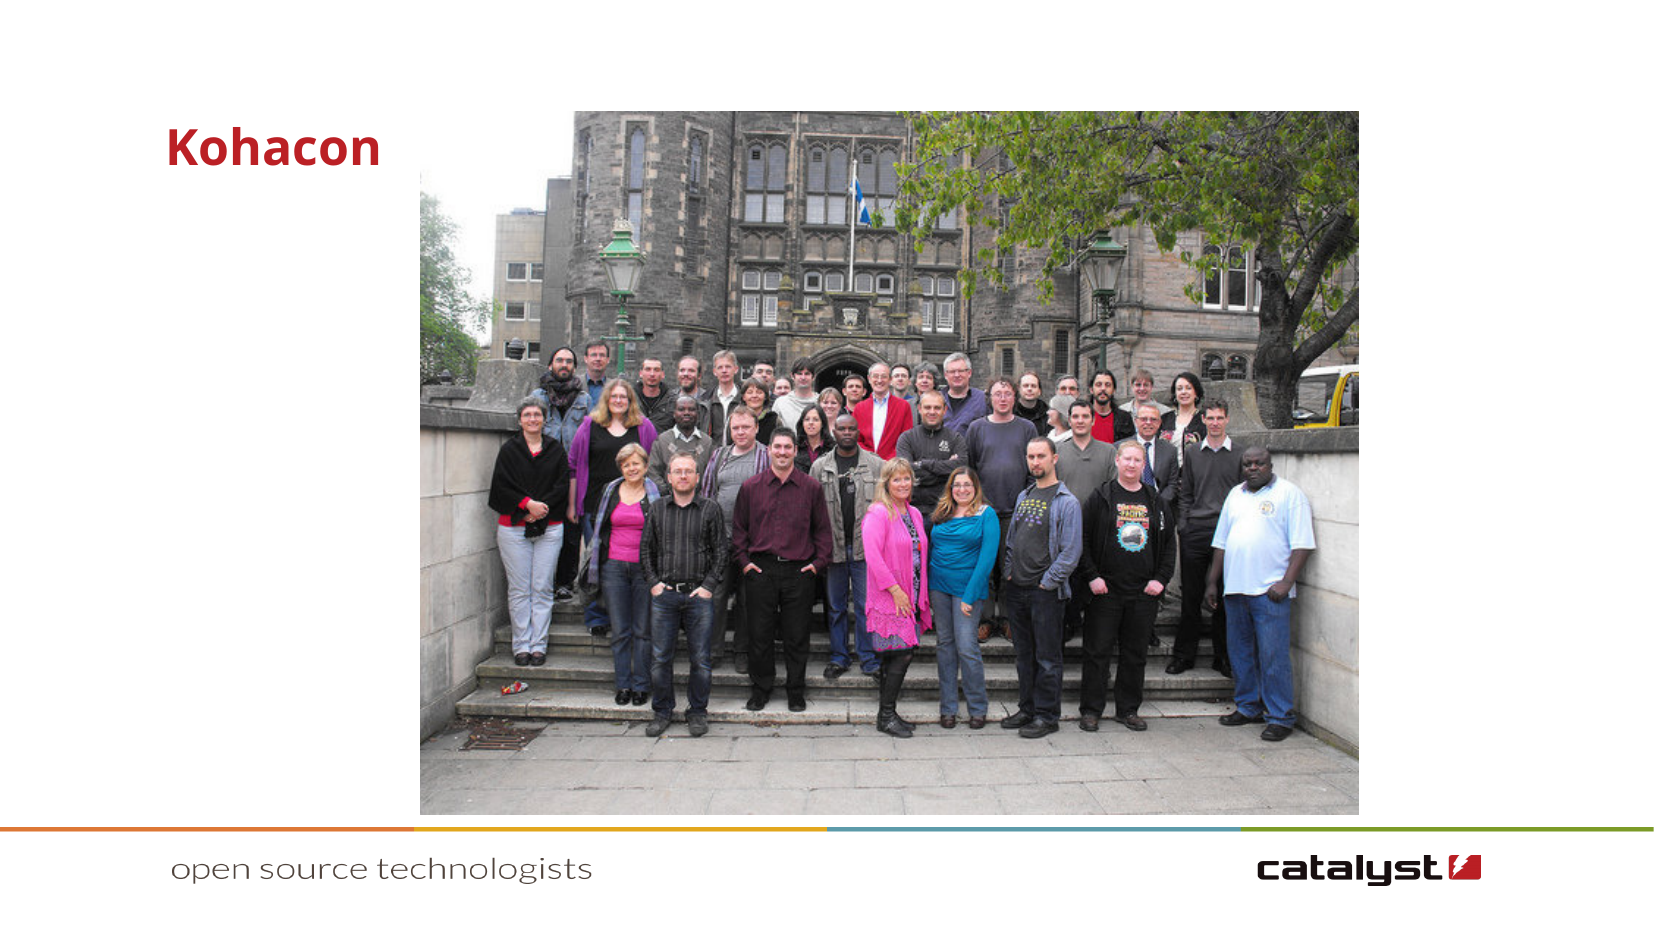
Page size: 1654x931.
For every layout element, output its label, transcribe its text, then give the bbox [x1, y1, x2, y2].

picture [420, 111, 1359, 815]
picture [0, 827, 1654, 886]
title Kohacon [165, 68, 1489, 224]
